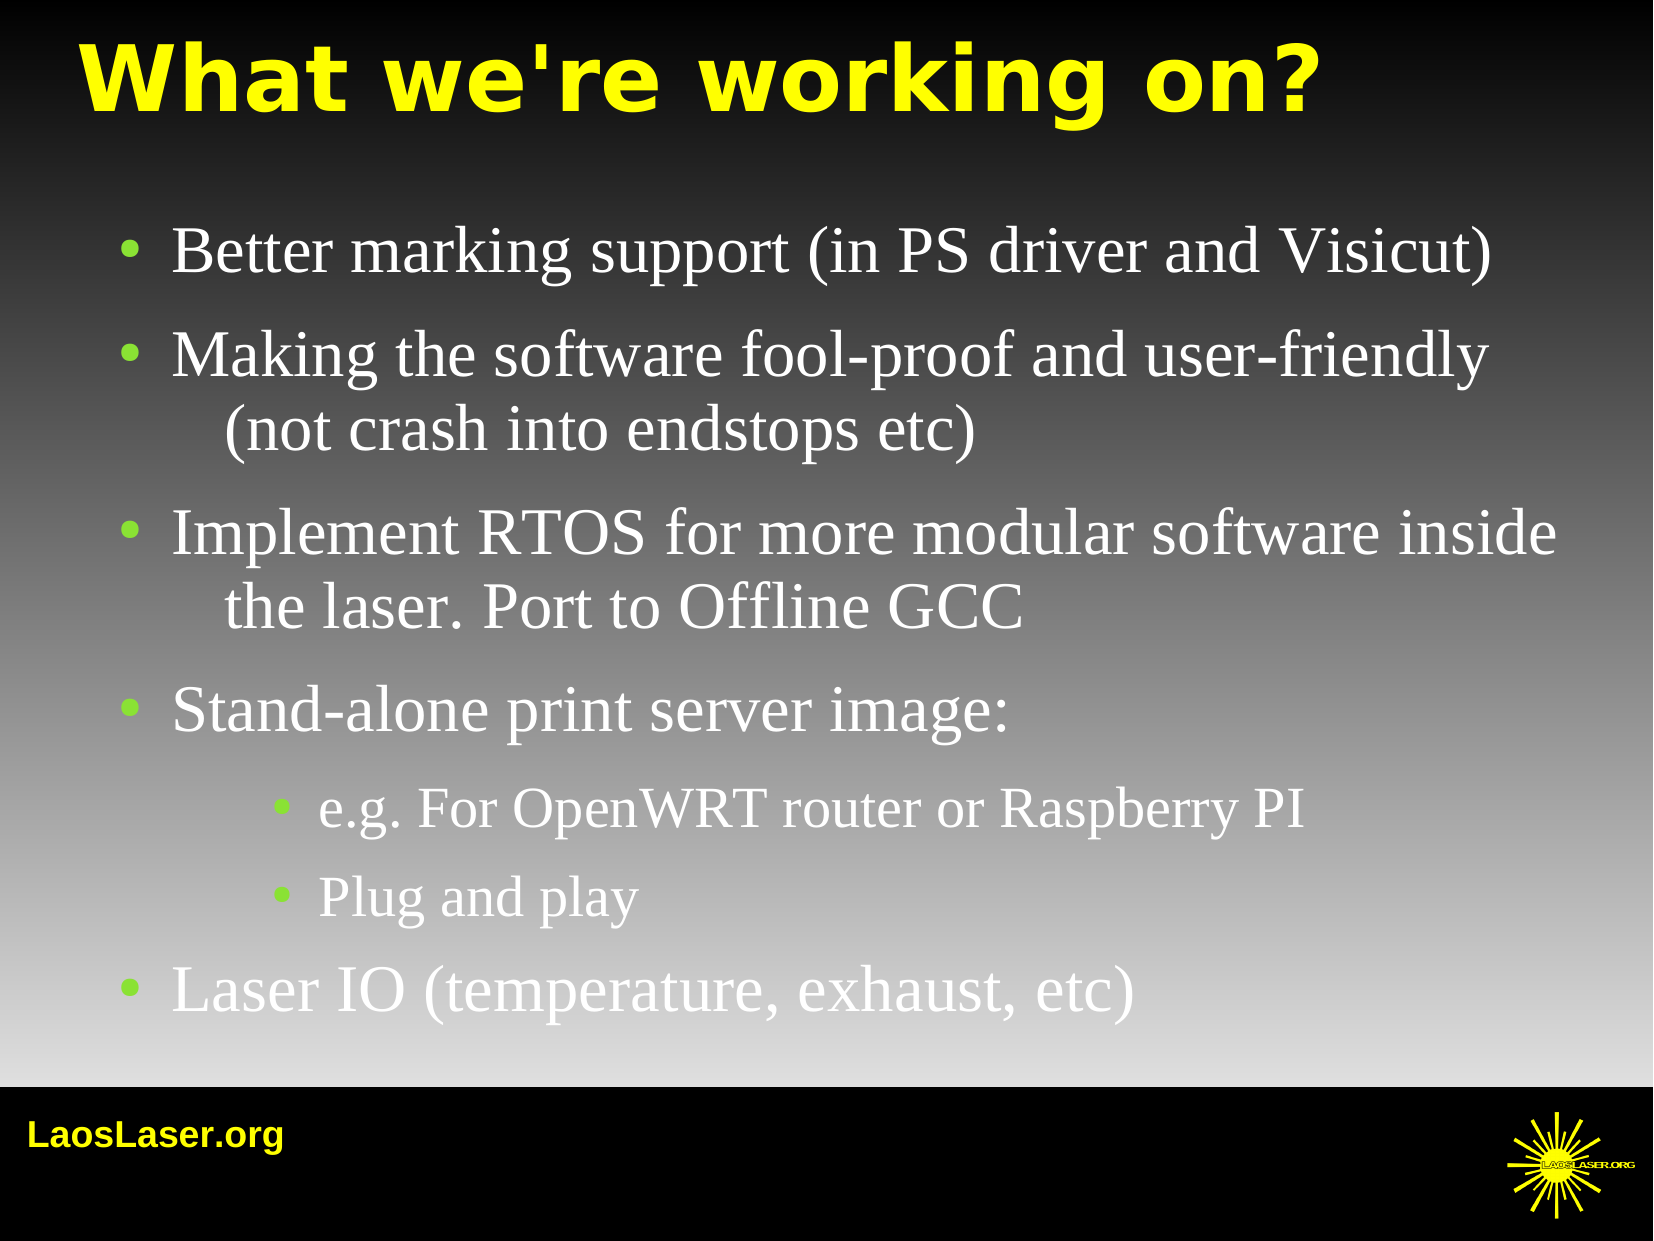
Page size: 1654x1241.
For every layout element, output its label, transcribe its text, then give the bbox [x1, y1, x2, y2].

list Better marking support (in PS driver and Visicut) Making the software fool-proof and user-friendly (not crash into endstops etc) Implement RTOS for more modular software inside the laser. Port to Offline GCC Stand-alone print server image: e.g. For OpenWRT router or Raspberry PI Plug and play Laser IO (temperature, exhaust, etc) More info: http://www.laoslaser.org [82, 213, 1571, 1241]
title What we're working on? [76, 25, 1565, 240]
picture [1571, 1108, 1640, 1225]
